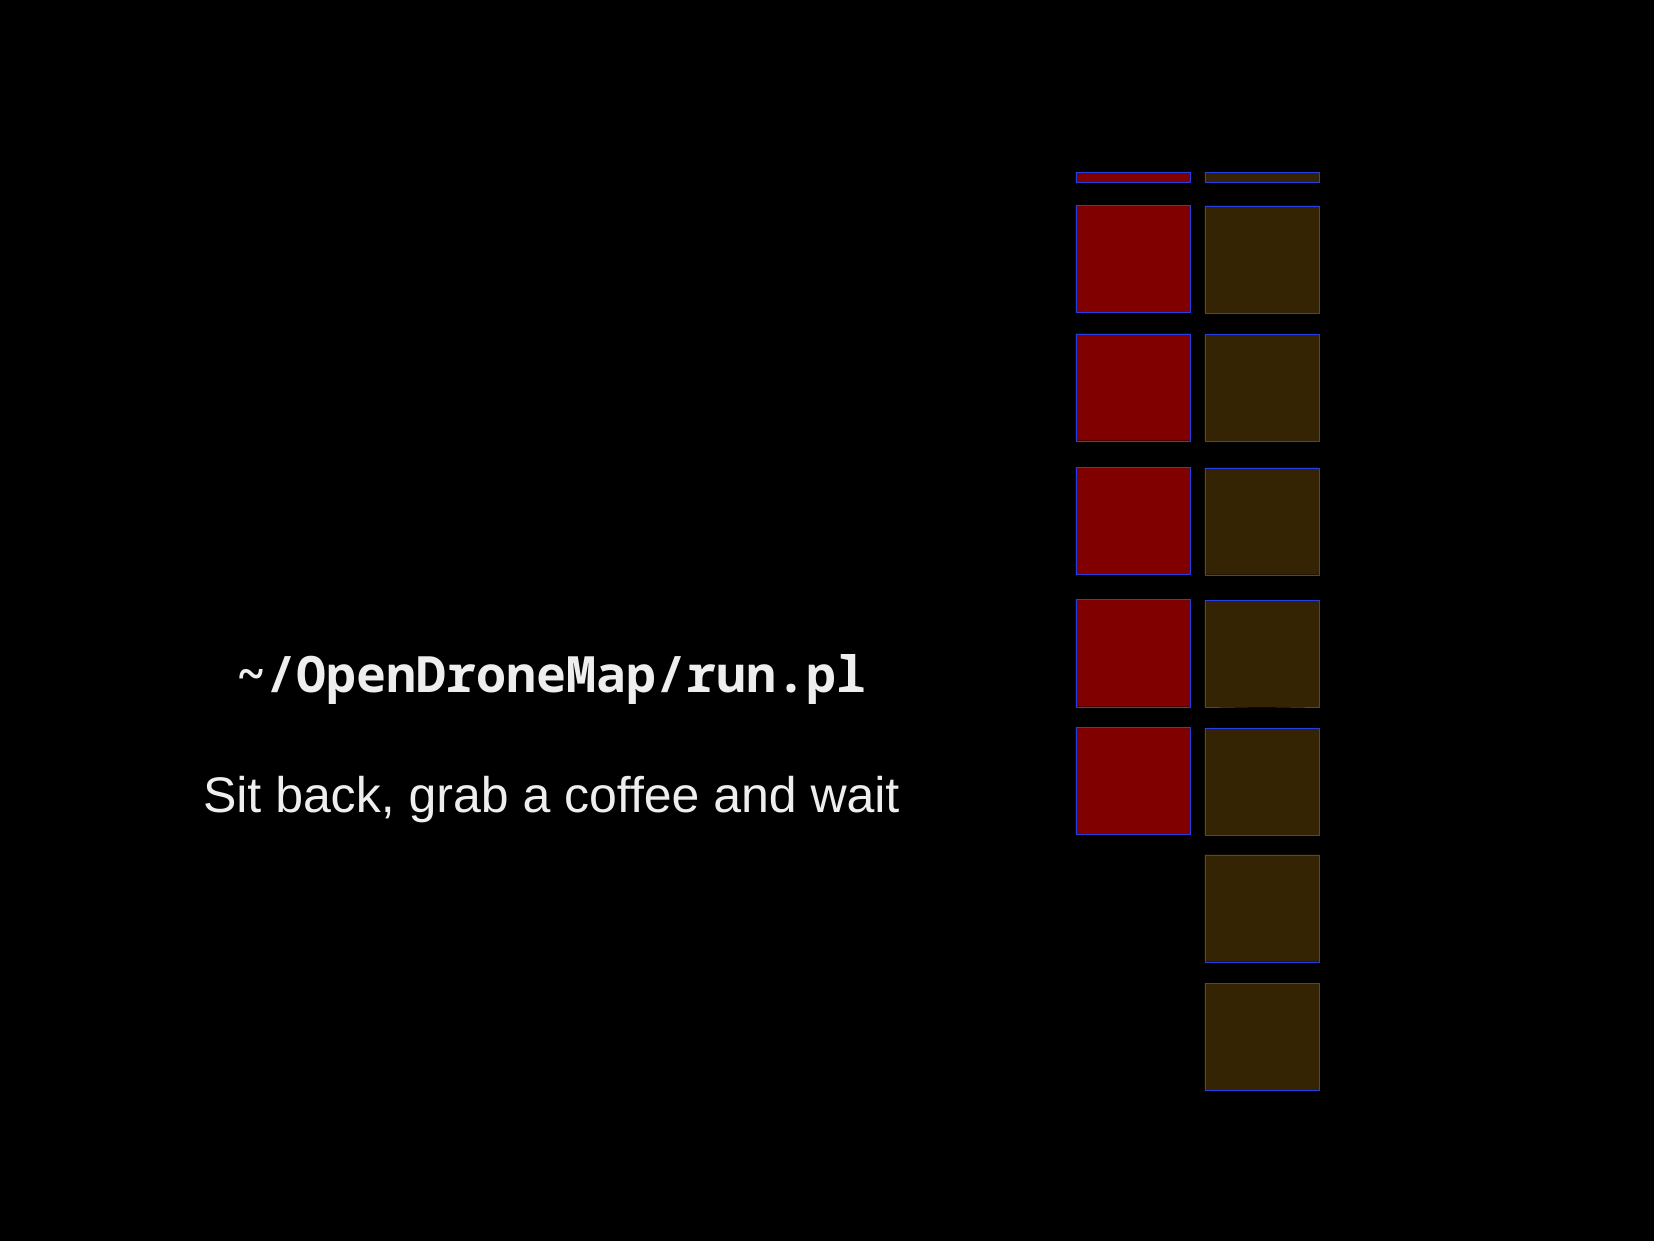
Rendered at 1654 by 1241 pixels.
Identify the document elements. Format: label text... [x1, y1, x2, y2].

title ~/OpenDroneMap/run.pl Sit back, grab a coffee and wait [37, 569, 1066, 777]
picture [0, 0, 1654, 1241]
